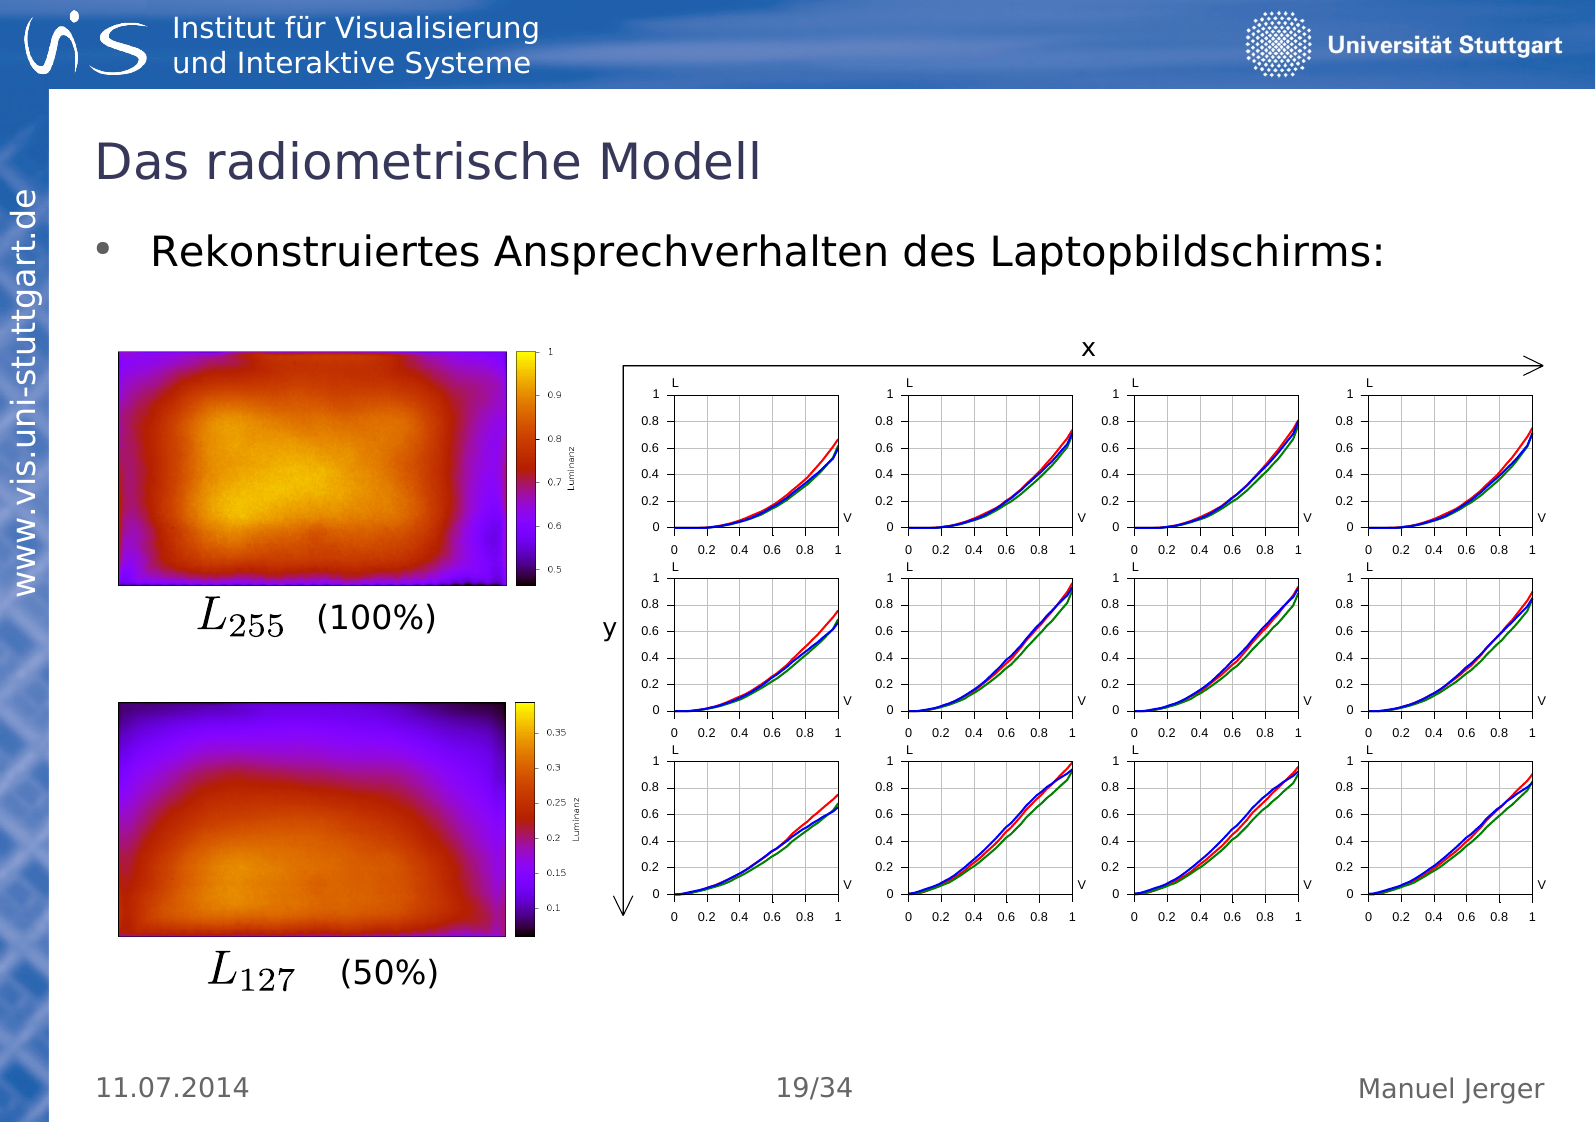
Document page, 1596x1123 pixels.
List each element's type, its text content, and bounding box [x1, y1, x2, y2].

picture [0, 0, 49, 1122]
picture [24, 0, 1596, 89]
picture [603, 342, 1547, 922]
text_box (50%) [295, 950, 443, 1016]
text_box (100%) [271, 596, 443, 662]
picture [118, 702, 579, 937]
title Das radiometrische Modell [94, 117, 1534, 201]
text_box [205, 950, 296, 992]
picture [118, 348, 574, 586]
list Rekonstruiertes Ansprechverhalten des Laptopbildschirms: [94, 224, 1548, 1052]
text_box [195, 596, 286, 638]
